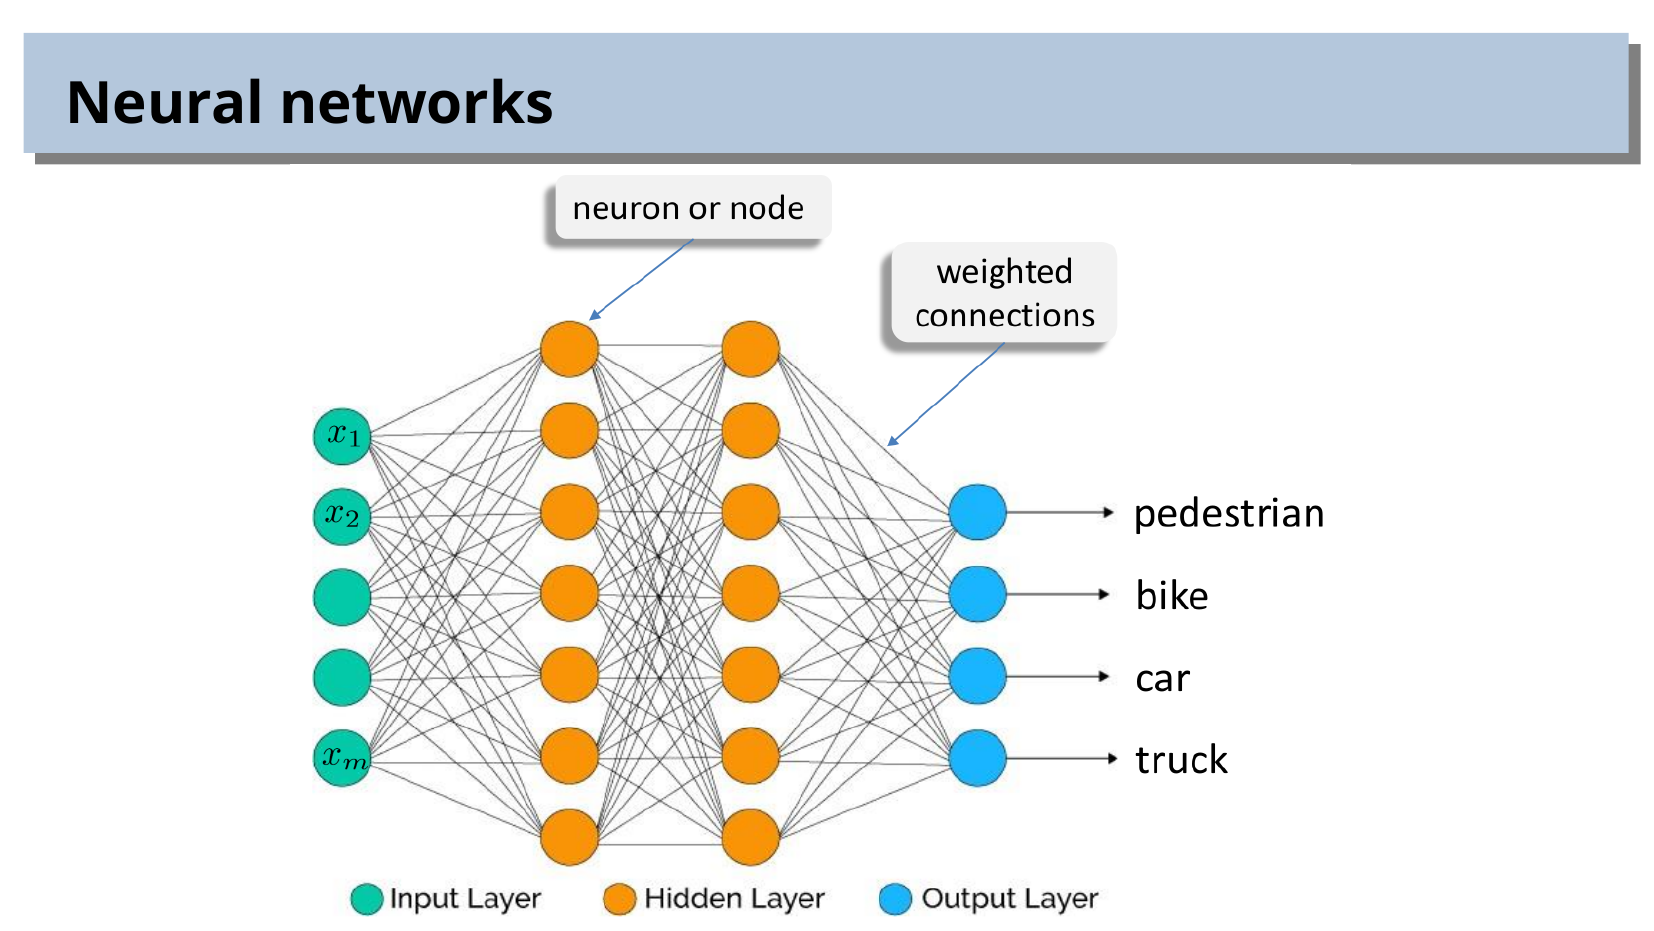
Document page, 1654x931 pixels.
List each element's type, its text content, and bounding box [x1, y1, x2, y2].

picture [290, 164, 1351, 929]
text_box [23, 32, 1629, 153]
text_box Neural networks [51, 54, 652, 135]
